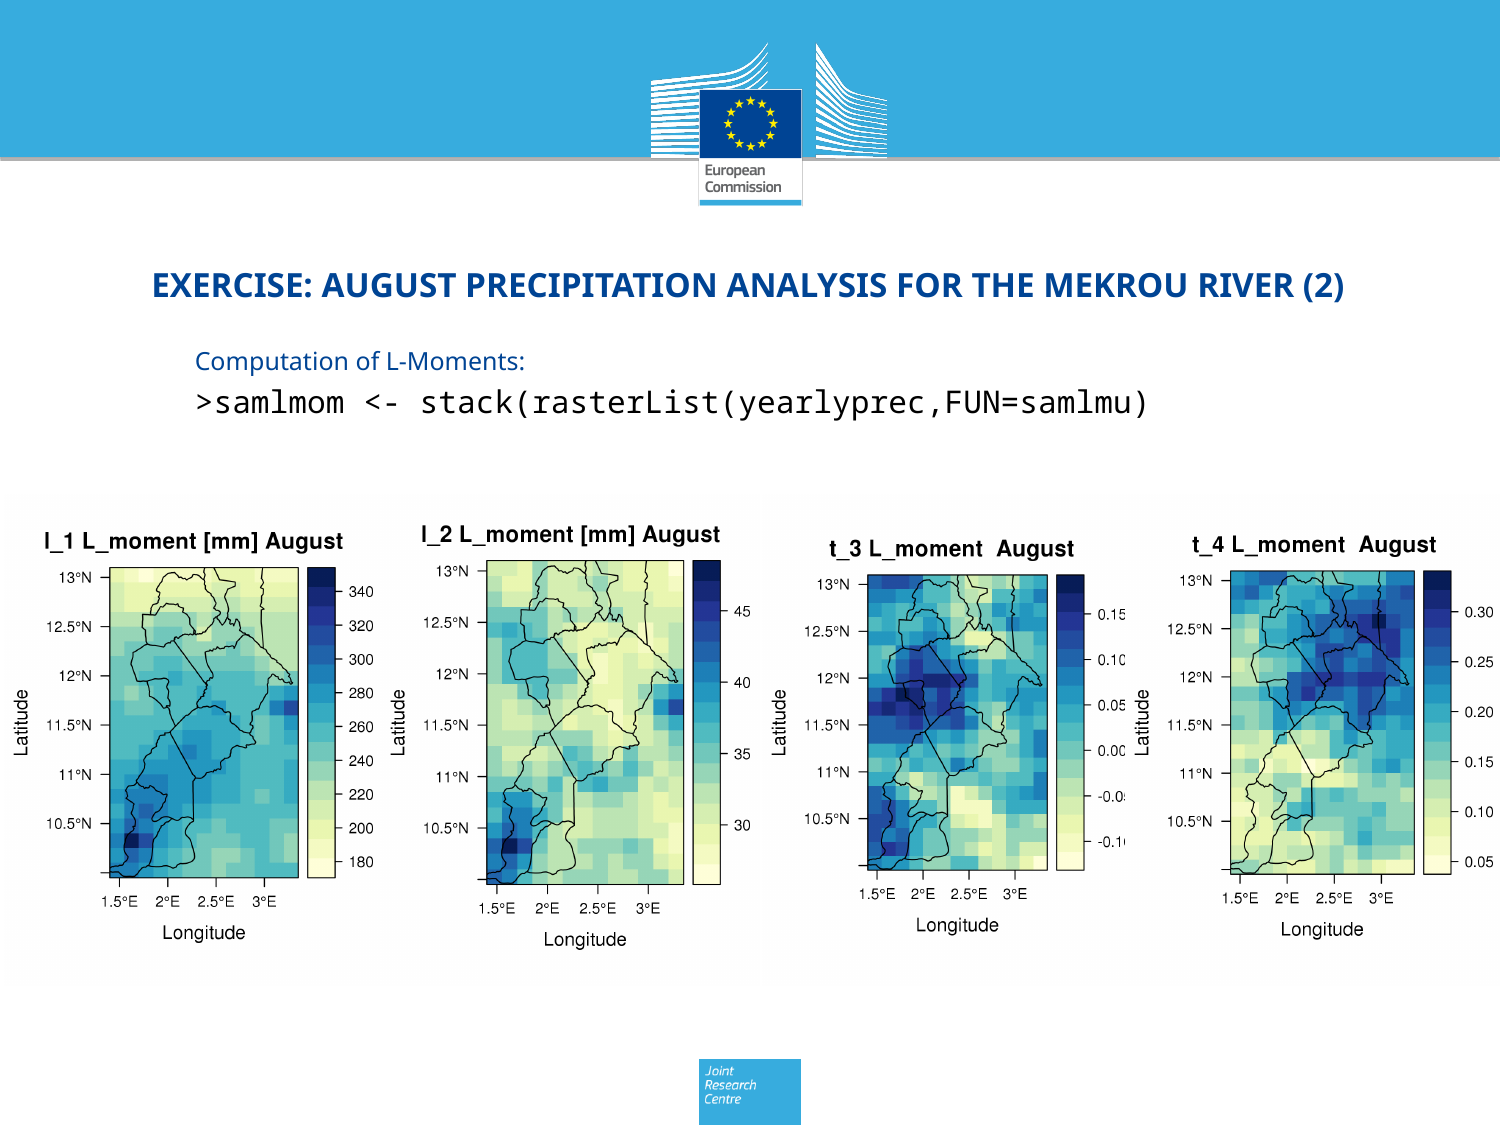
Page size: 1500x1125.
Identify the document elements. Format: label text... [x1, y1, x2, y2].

picture [651, 42, 887, 207]
picture [699, 1059, 801, 1125]
picture [4, 494, 760, 986]
picture [762, 494, 1500, 986]
text_box Computation of L-Moments: >samlmom <- stack(rasterList(yearlyprec,FUN=samlmu) [180, 351, 1411, 421]
text_box EXERCISE: AUGUST PRECIPITATION ANALYSIS FOR THE MEKROU RIVER (2) [30, 254, 1486, 351]
